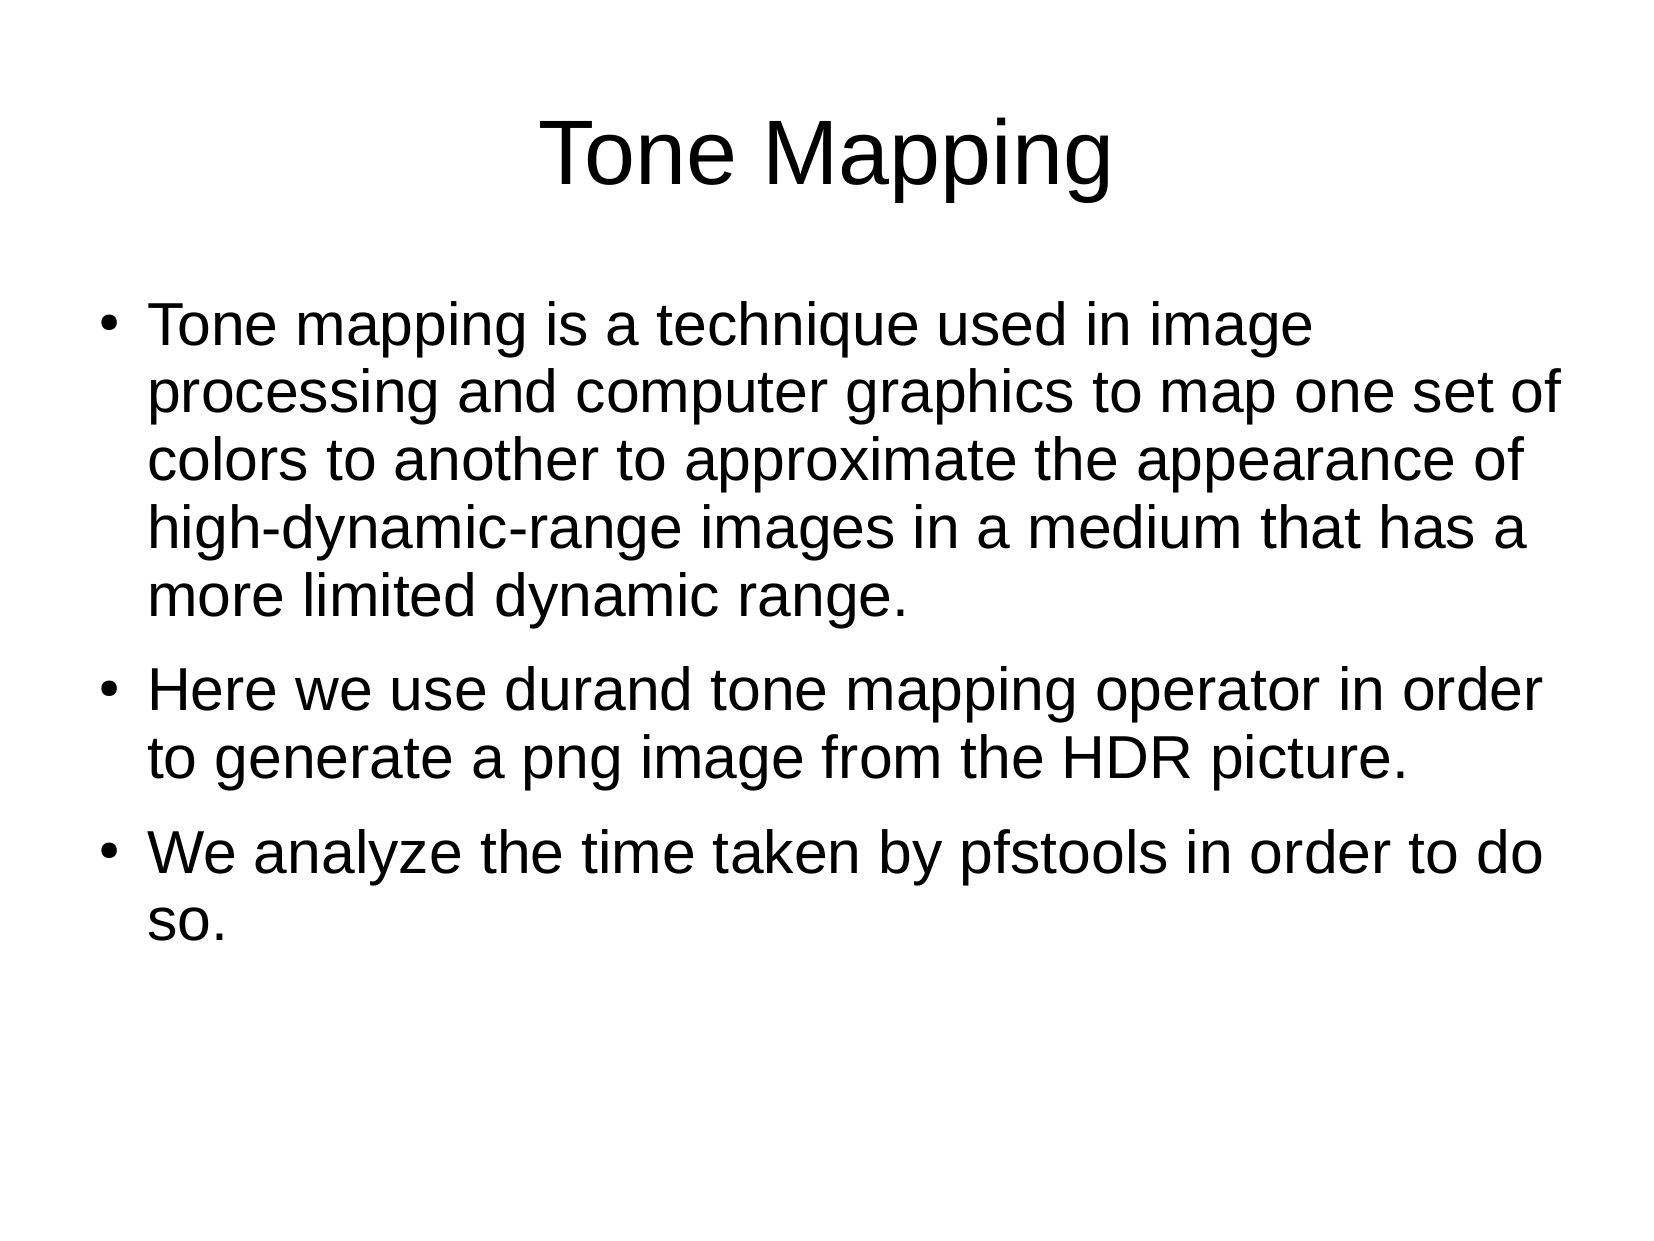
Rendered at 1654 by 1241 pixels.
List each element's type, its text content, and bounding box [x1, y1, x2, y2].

list Tone mapping is a technique used in image processing and computer graphics to map one set of colors to another to approximate the appearance of high-dynamic-range images in a medium that has a more limited dynamic range. Here we use durand tone mapping operator in order to generate a png image from the HDR picture. We analyze the time taken by pfstools in order to do so. [82, 290, 1571, 1010]
title Tone Mapping [82, 49, 1571, 257]
